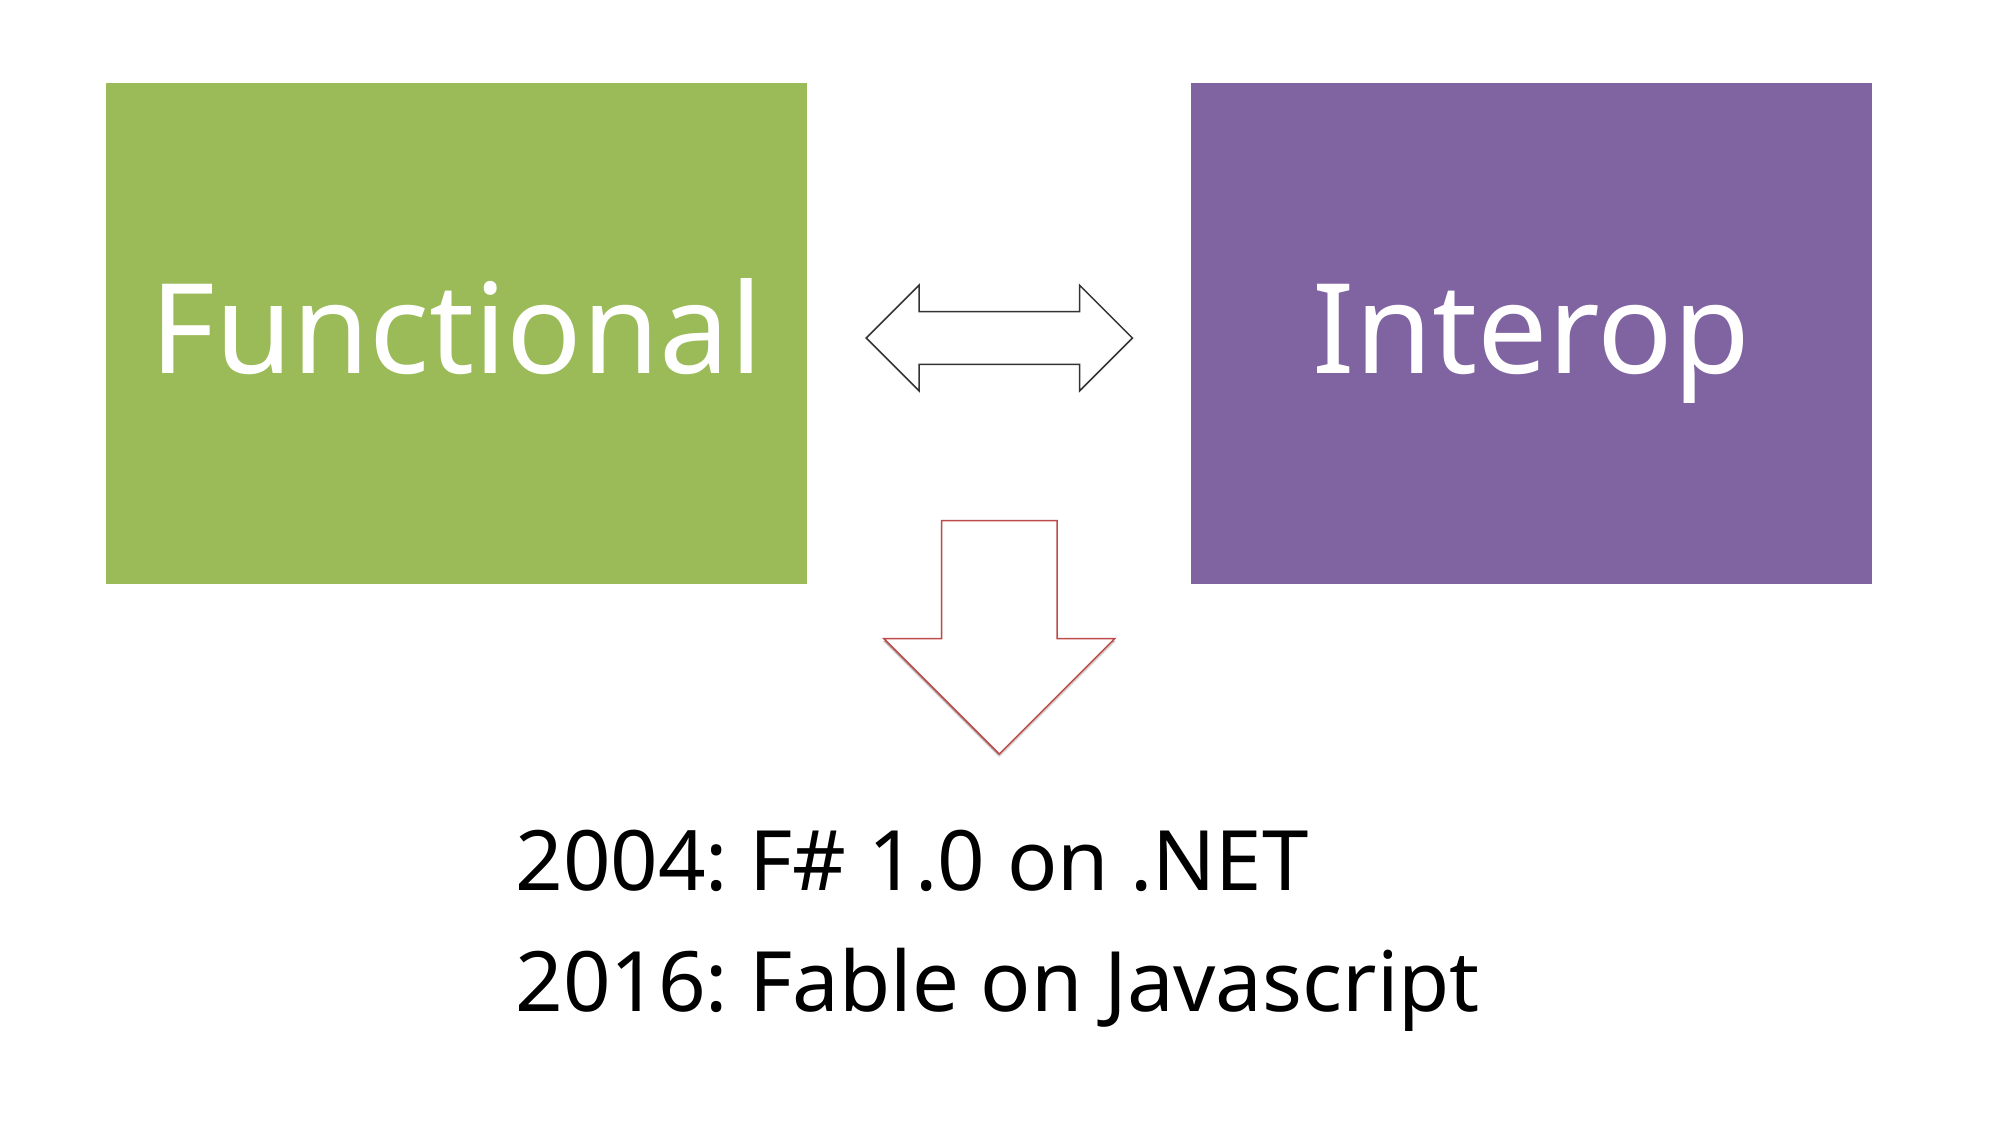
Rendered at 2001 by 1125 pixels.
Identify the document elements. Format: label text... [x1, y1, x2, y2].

text_box [883, 520, 1115, 755]
text_box Interop [1189, 80, 1874, 587]
text_box Functional [103, 80, 810, 587]
text_box 2016: Fable on Javascript [515, 928, 1480, 1030]
text_box 2004: F# 1.0 on .NET [515, 807, 1321, 909]
